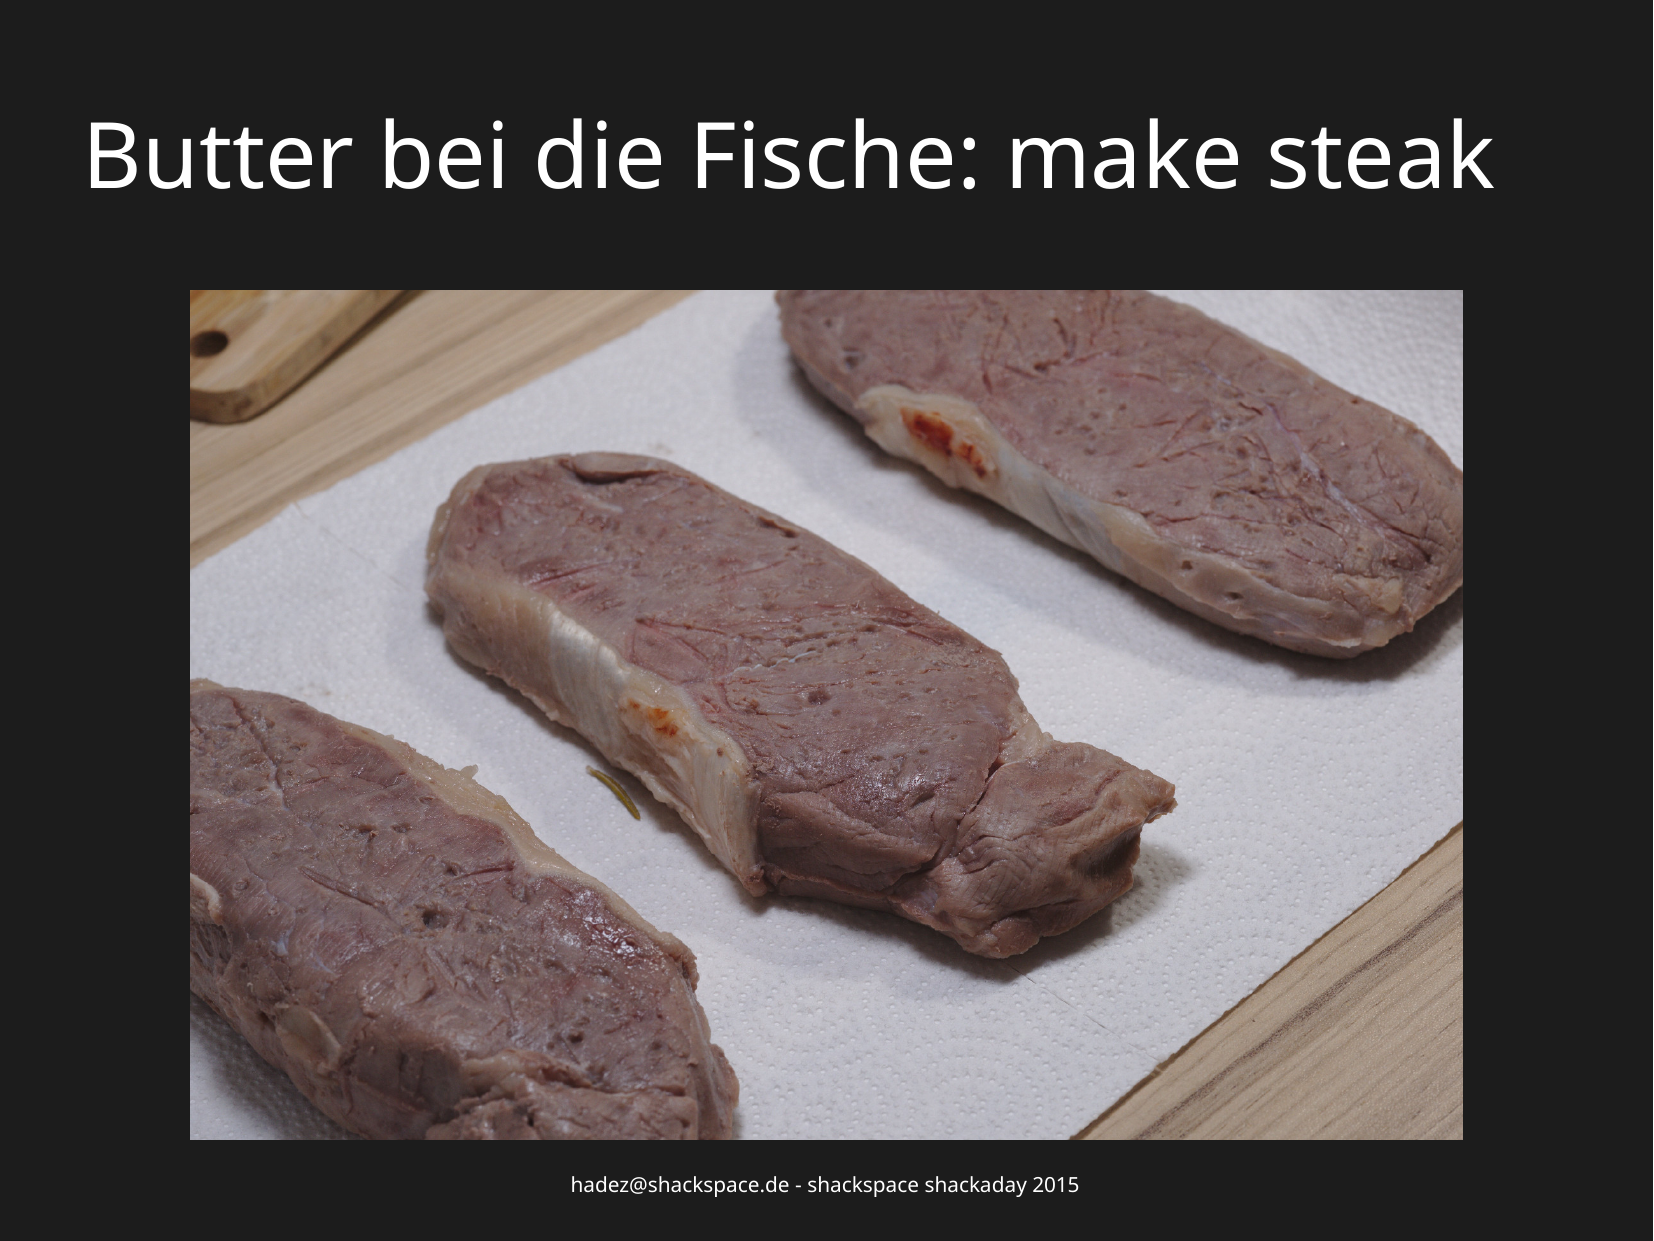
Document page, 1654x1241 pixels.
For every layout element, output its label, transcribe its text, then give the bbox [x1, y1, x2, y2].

title Butter bei die Fische: make steak [82, 49, 1571, 257]
picture [190, 290, 1463, 1140]
